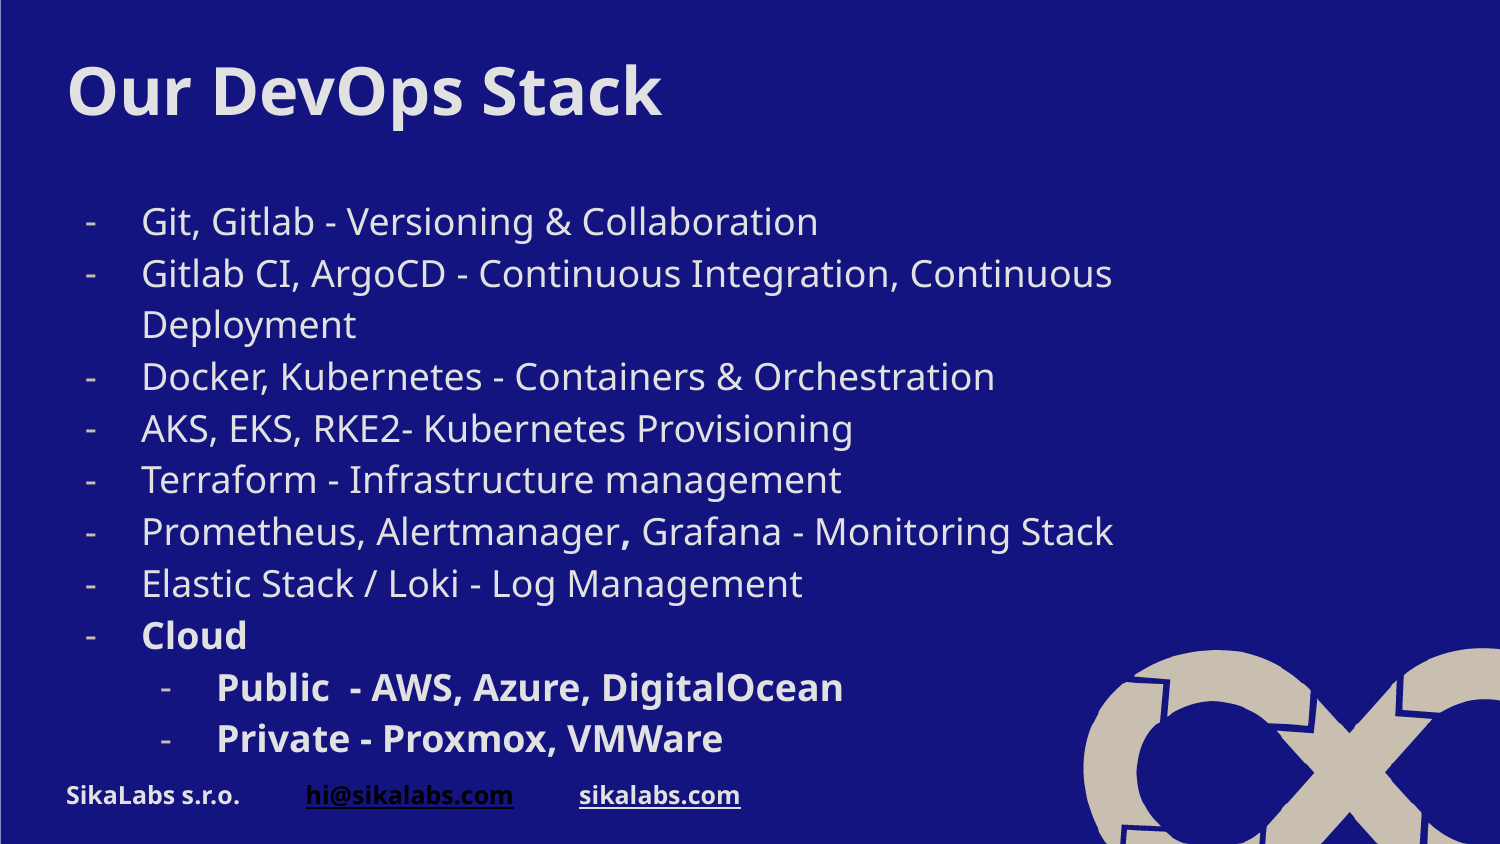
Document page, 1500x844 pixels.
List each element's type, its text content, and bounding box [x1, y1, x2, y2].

title Our DevOps Stack [51, 33, 1449, 128]
picture [0, 0, 1500, 844]
list Git, Gitlab - Versioning & Collaboration Gitlab CI, ArgoCD - Continuous Integration, Continuous Deployment Docker, Kubernetes - Containers & Orchestration AKS, EKS, RKE2- Kubernetes Provisioning Terraform - Infrastructure management Prometheus, Alertmanager, Grafana - Monitoring Stack Elastic Stack / Loki - Log Management Cloud Public - AWS, Azure, DigitalOcean Private - Proxmox, VMWare [51, 176, 1352, 725]
